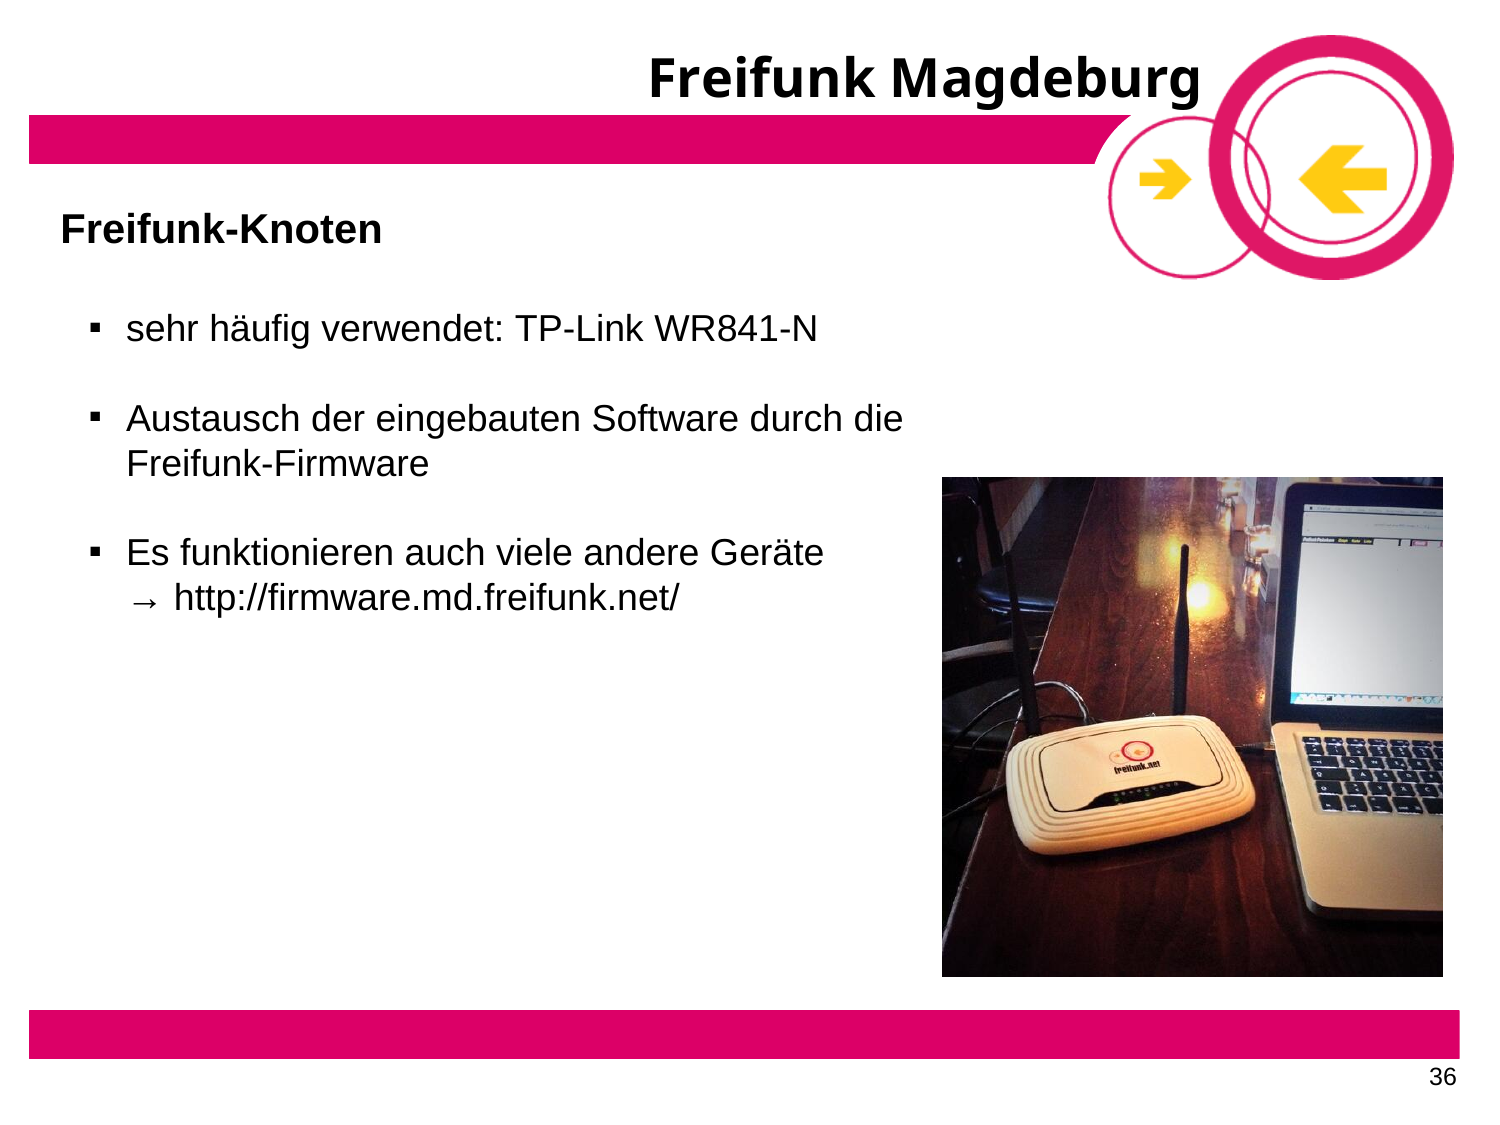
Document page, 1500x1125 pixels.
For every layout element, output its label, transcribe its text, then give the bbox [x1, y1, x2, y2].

text_box sehr häufig verwendet: TP-Link WR841-N Austausch der eingebauten Software durch die Freifunk-Firmware Es funktionieren auch viele andere Geräte → http://firmware.md.freifunk.net/ [55, 304, 1048, 759]
picture [942, 477, 1443, 977]
text_box Freifunk-Knoten [24, 202, 898, 249]
picture [1107, 35, 1454, 280]
